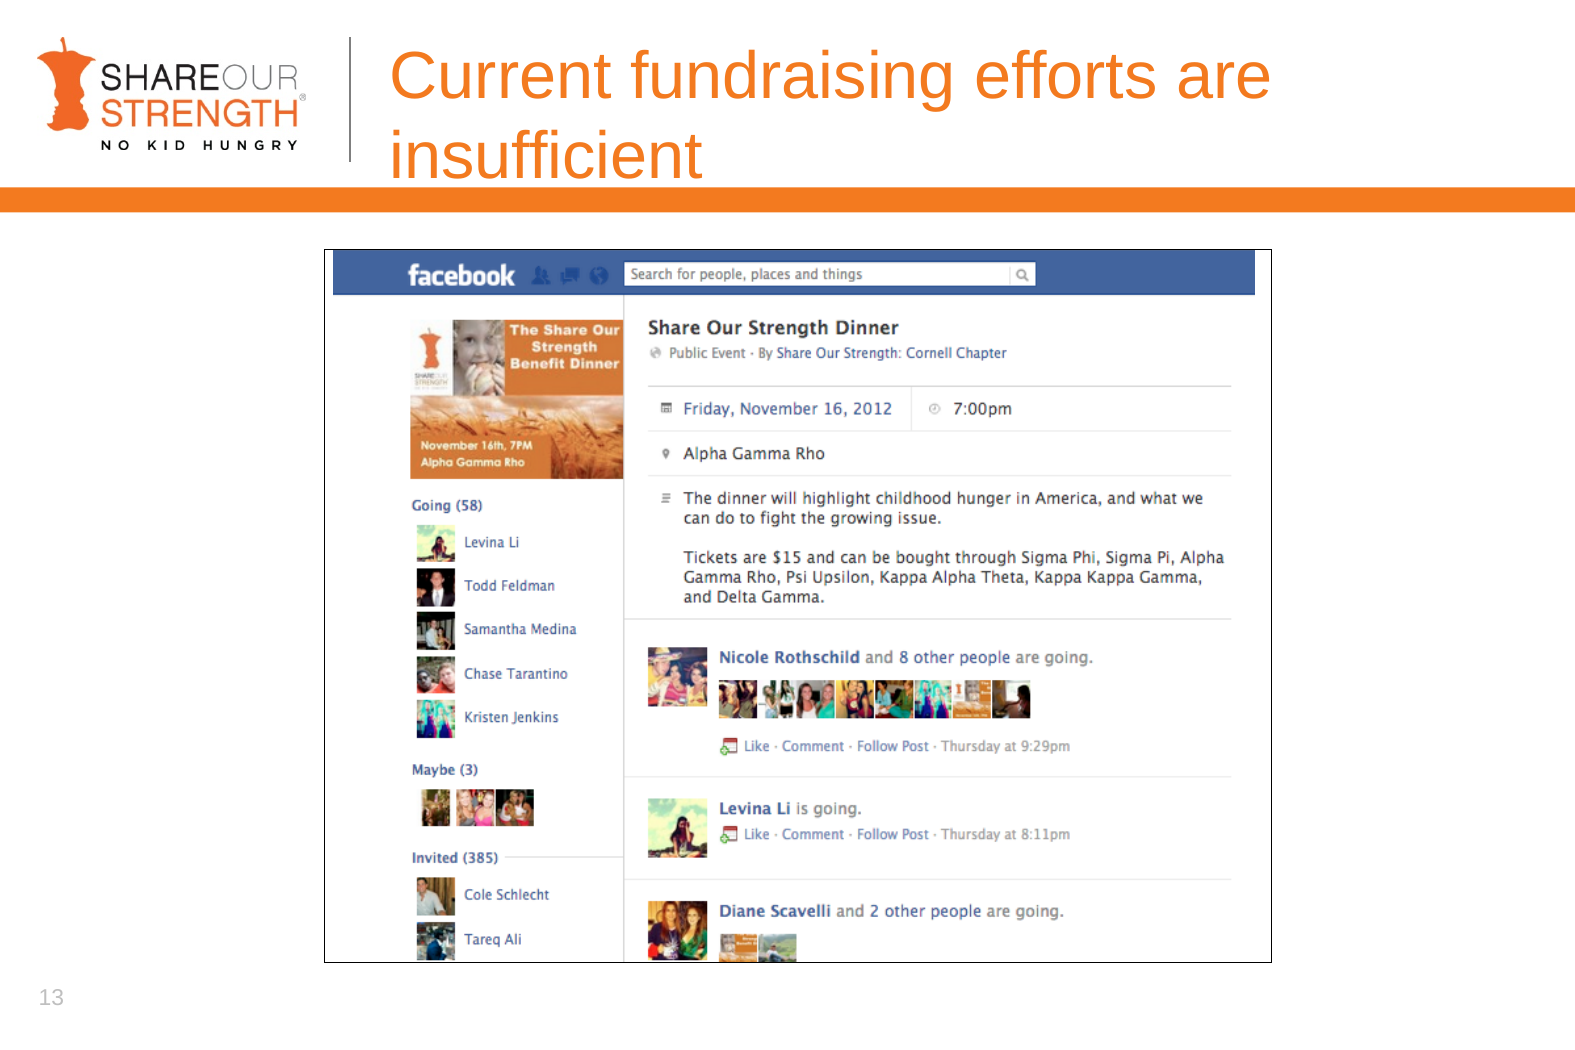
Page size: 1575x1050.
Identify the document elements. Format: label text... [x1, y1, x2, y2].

title Current fundraising efforts are insufficient [375, 24, 1513, 175]
picture [37, 37, 306, 150]
picture [324, 249, 1272, 963]
